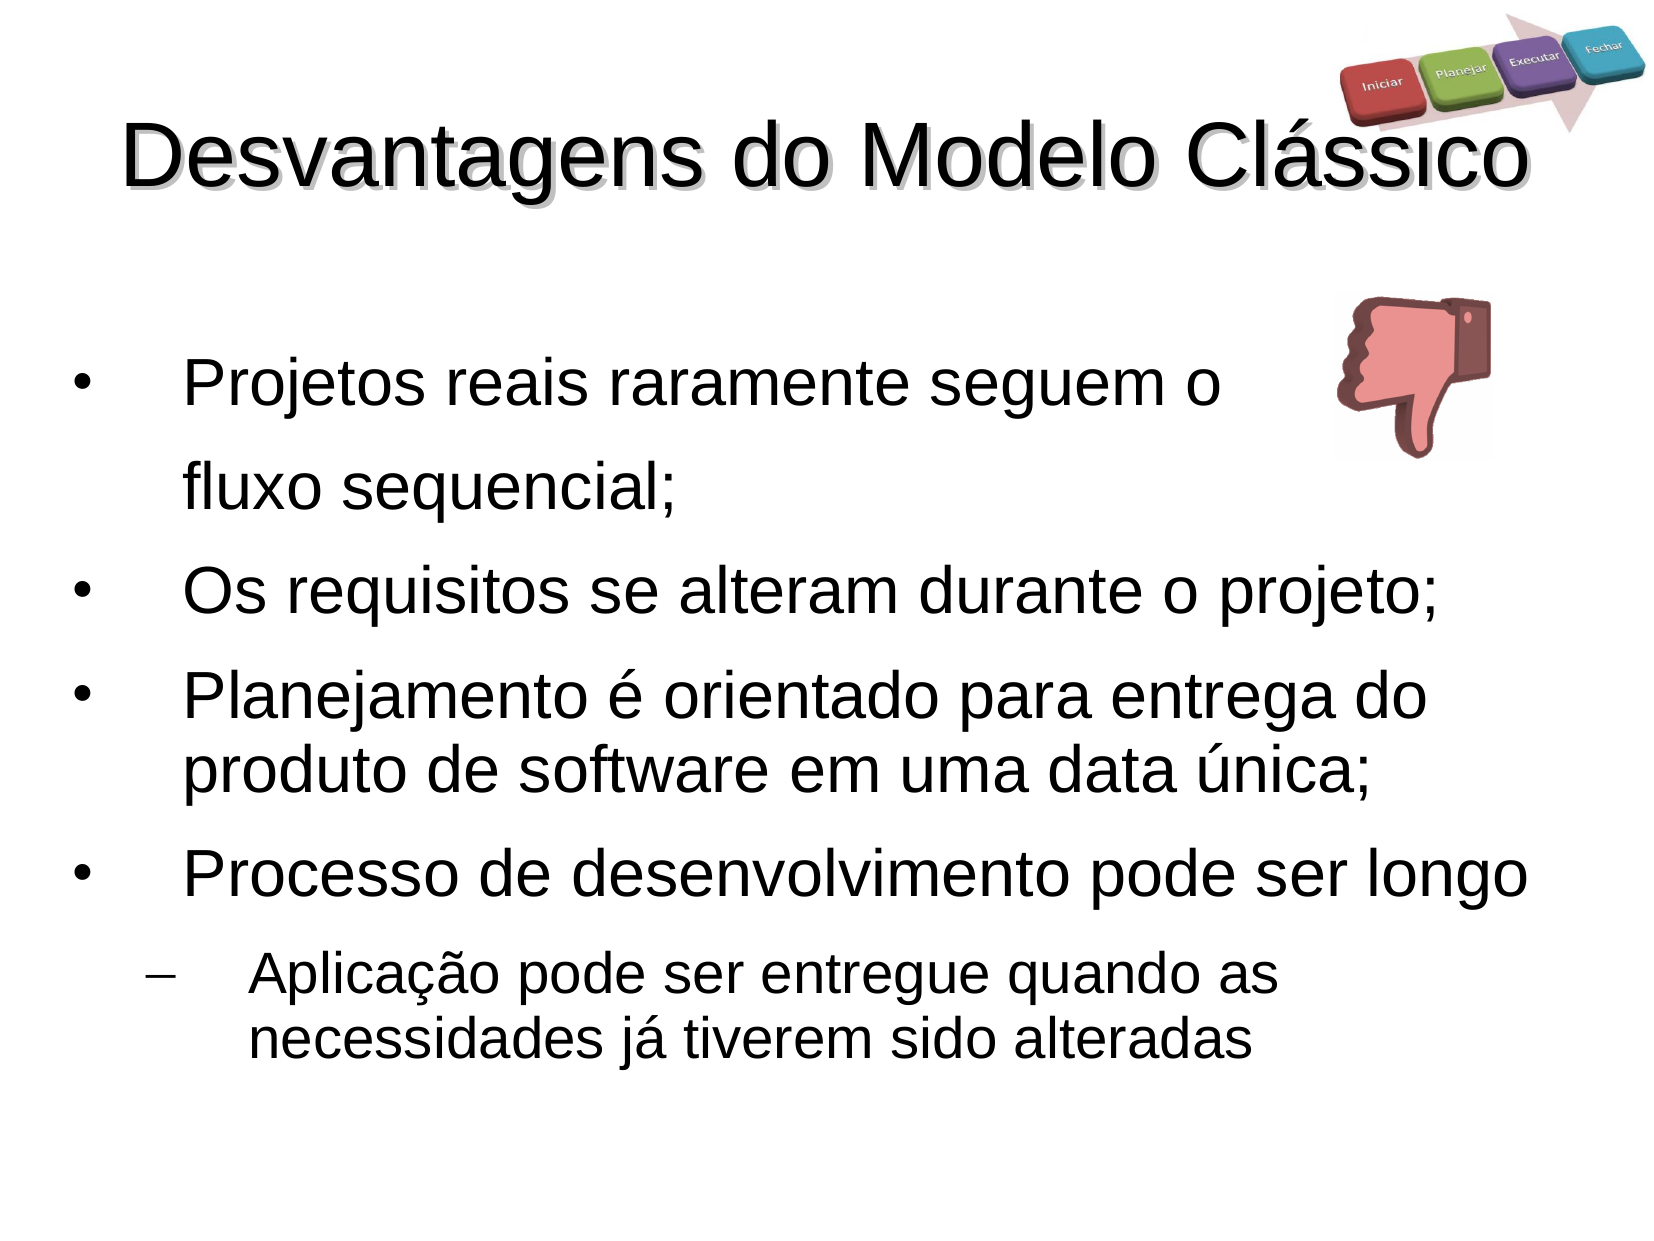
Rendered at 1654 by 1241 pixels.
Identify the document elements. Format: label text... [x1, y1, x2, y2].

text_box Projetos reais raramente seguem o fluxo sequencial; Os requisitos se alteram durante o projeto; Planejamento é orientado para entrega do produto de software em uma data única; Processo de desenvolvimento pode ser longo Aplicação pode ser entregue quando as necessidades já tiverem sido alteradas [70, 253, 1619, 1164]
chart [1334, 13, 1647, 136]
title Desvantagens do Modelo Clássico [82, 56, 1571, 249]
chart [1334, 292, 1493, 461]
